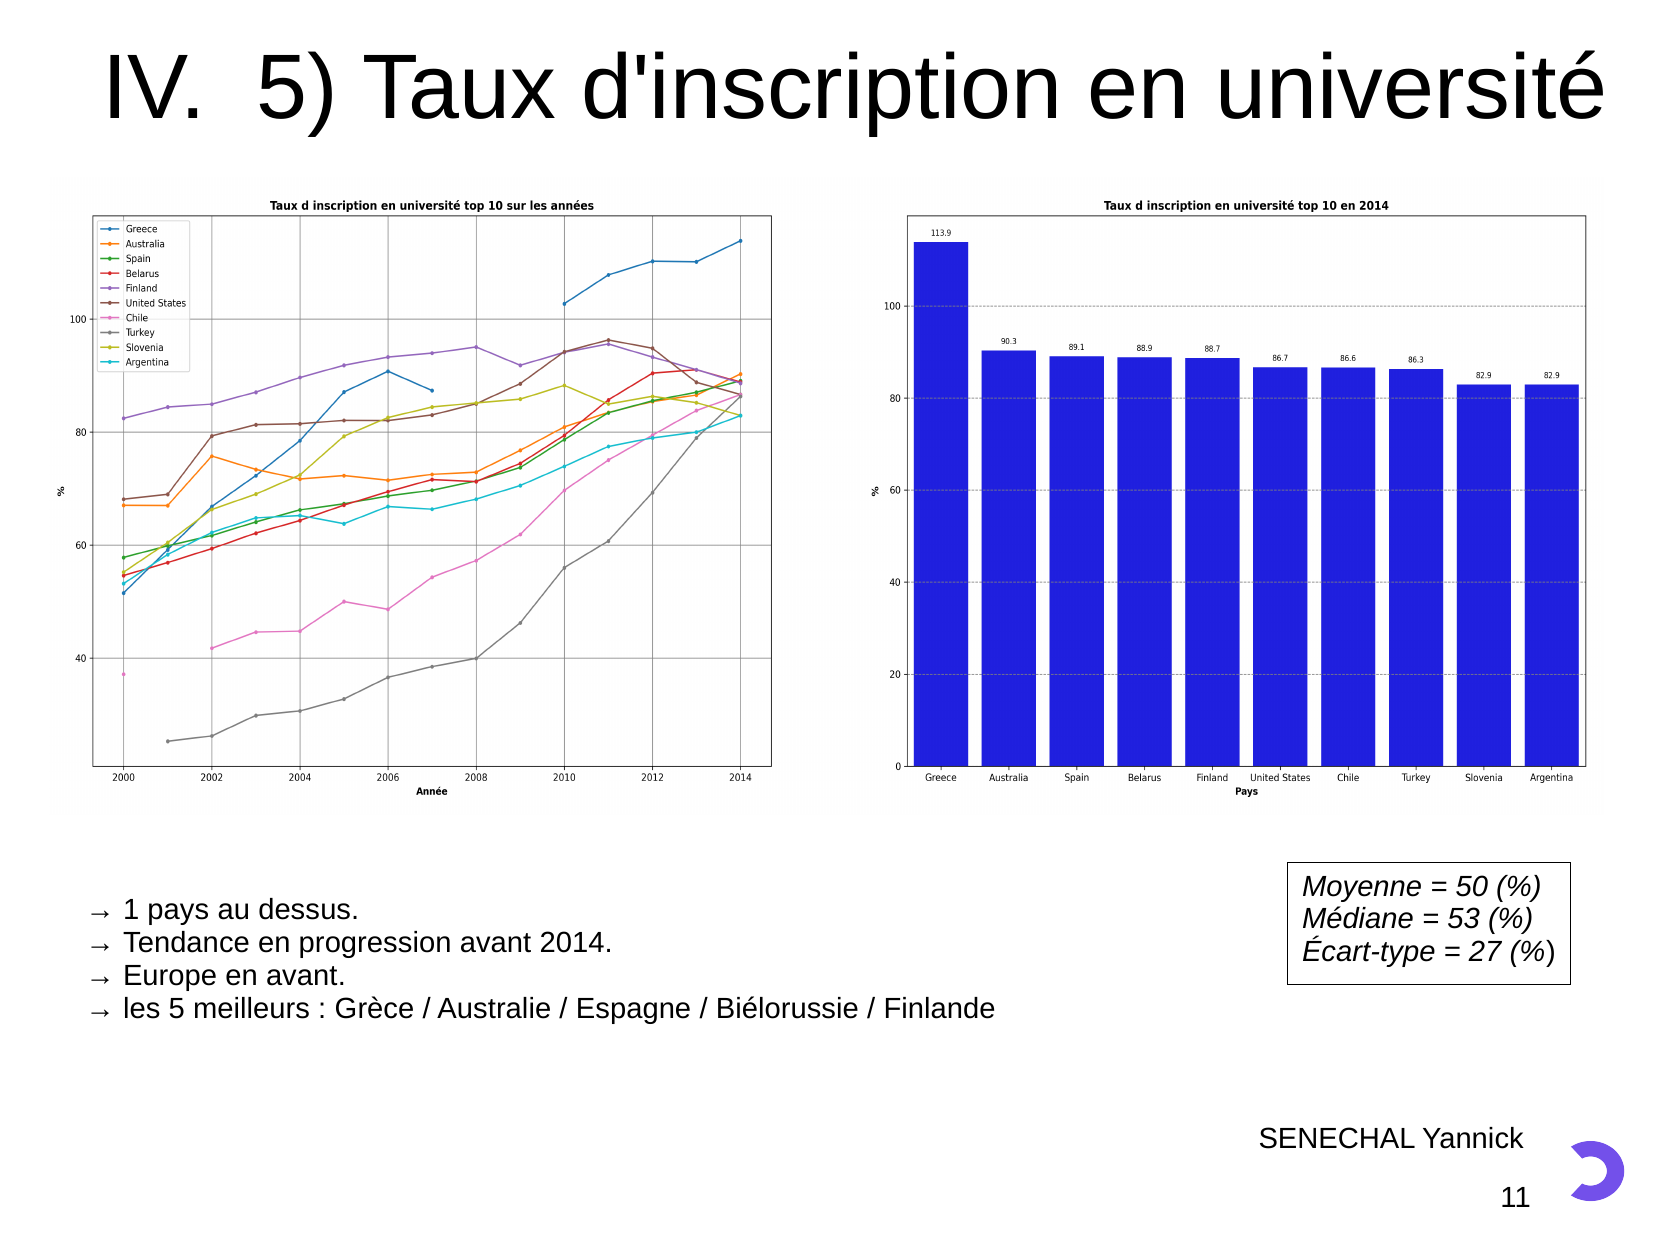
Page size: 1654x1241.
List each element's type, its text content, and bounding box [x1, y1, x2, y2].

title IV. 5) Taux d'inscription en université [82, 0, 1630, 189]
text_box → 1 pays au dessus. → Tendance en progression avant 2014. → Europe en avant. → les 5 meilleurs : Grèce / Australie / Espagne / Biélorussie / Finlande [70, 885, 1264, 1141]
text_box Moyenne = 50 (%) Médiane = 53 (%) Écart-type = 27 (%) [1287, 862, 1571, 985]
picture [1539, 1125, 1642, 1217]
picture [49, 177, 1604, 815]
